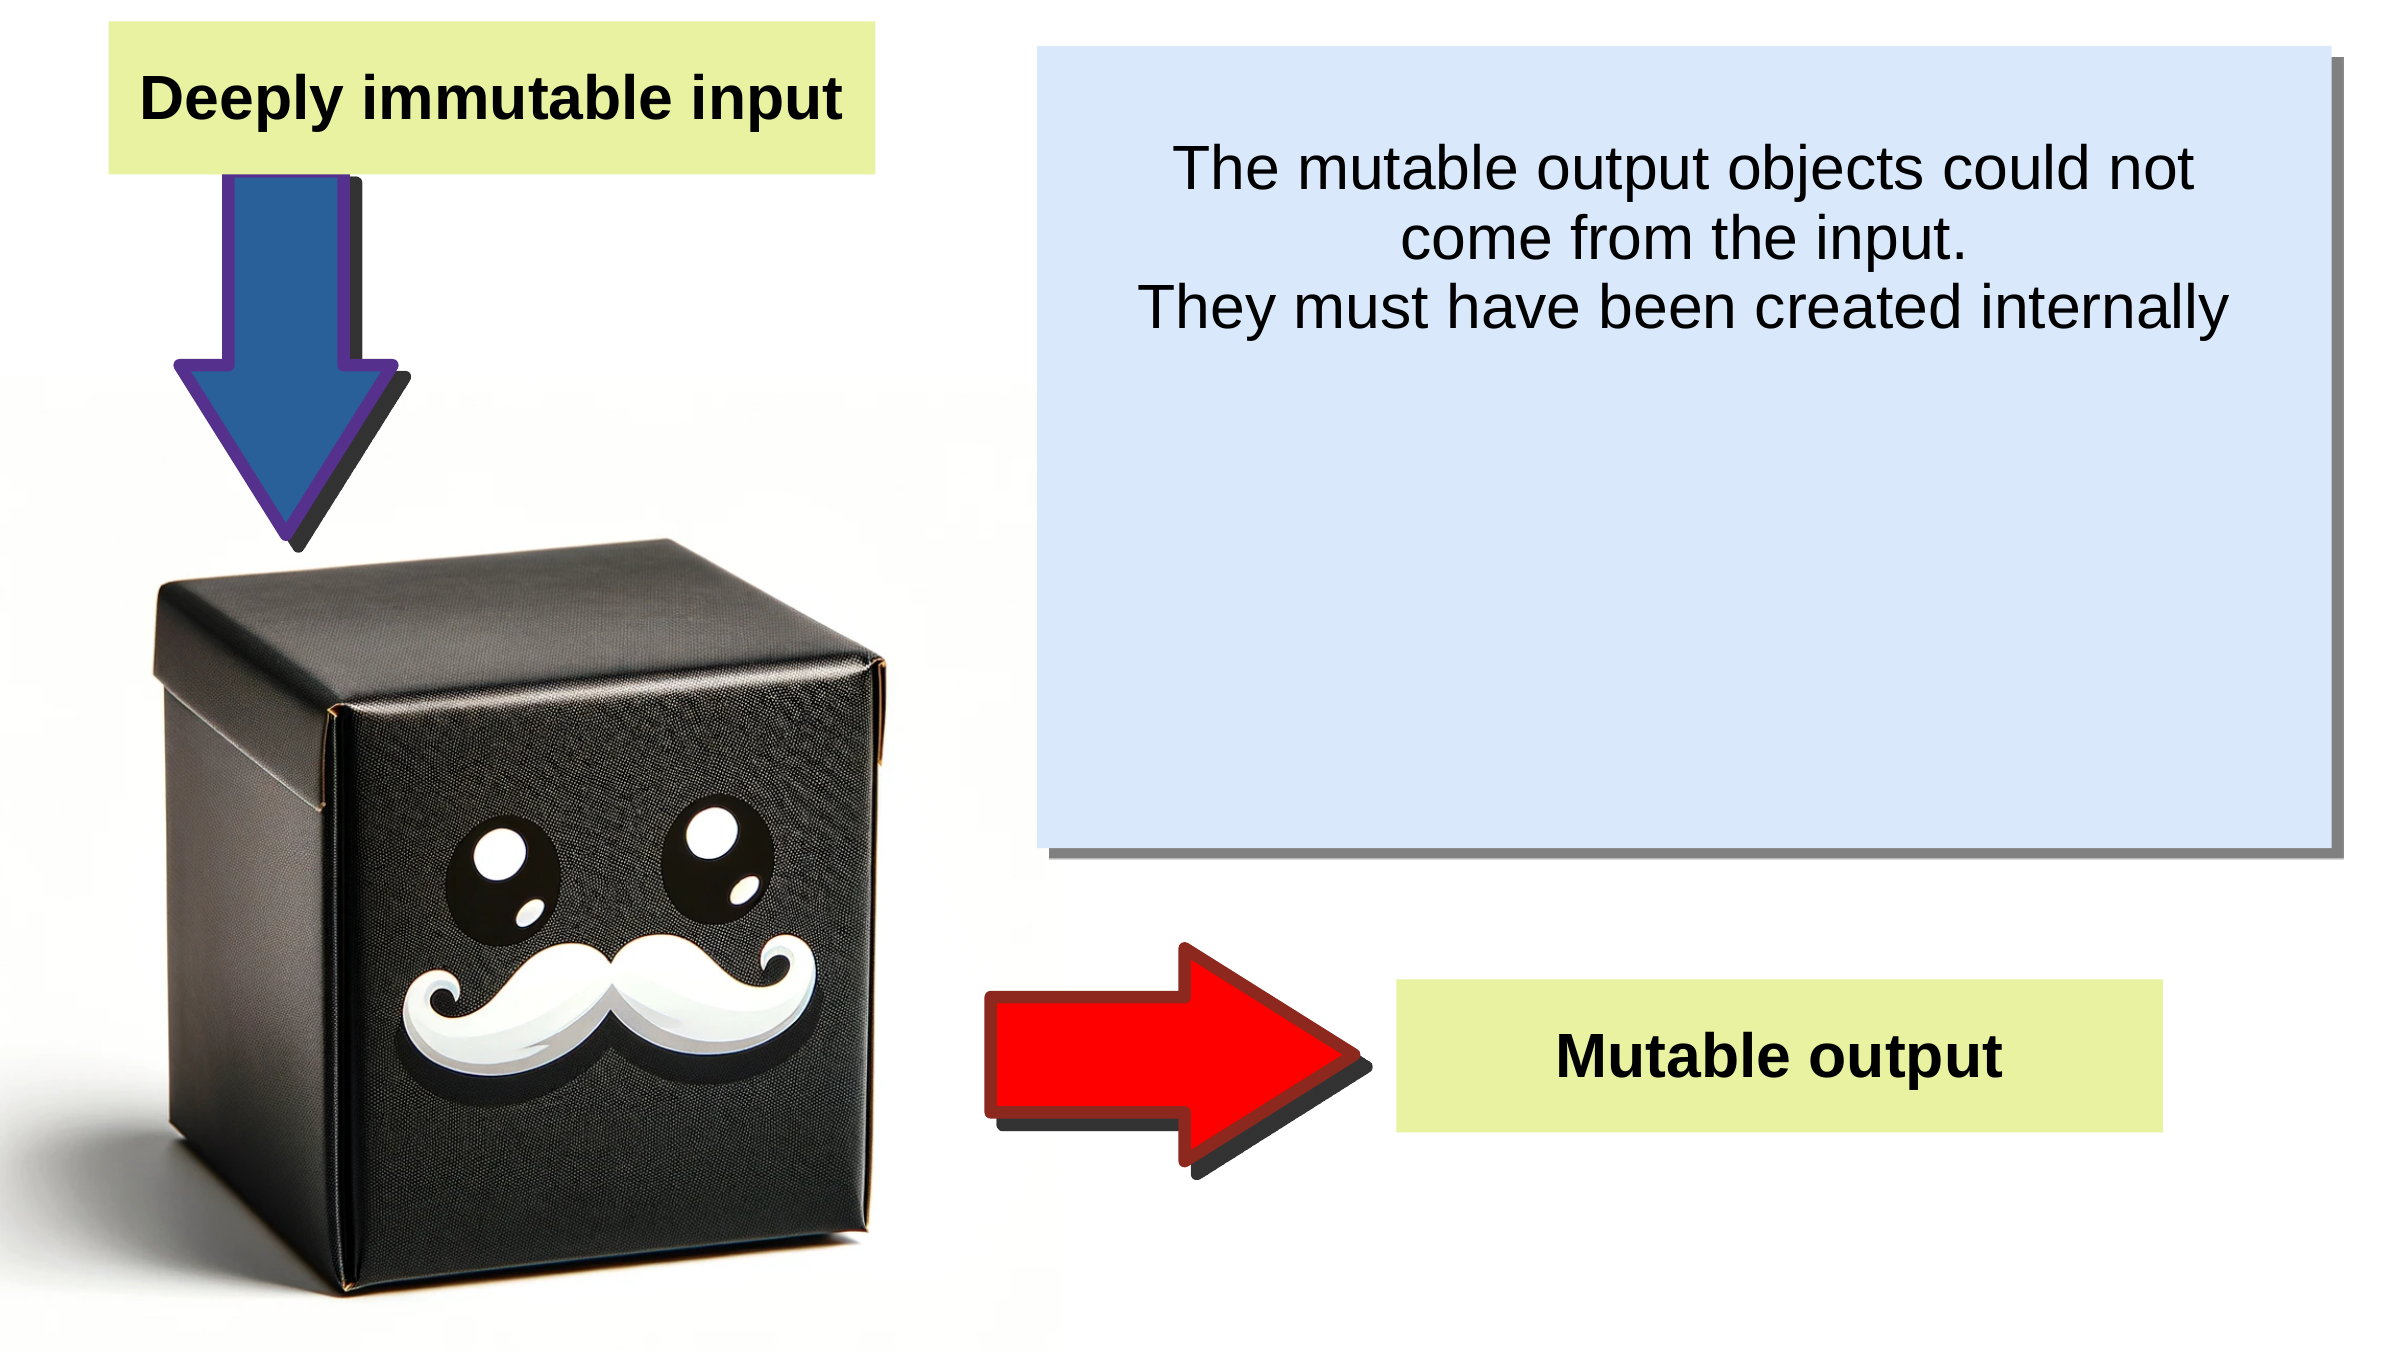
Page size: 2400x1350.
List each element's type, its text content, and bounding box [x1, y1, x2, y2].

text_box Deeply immutable input [108, 21, 876, 175]
text_box The mutable output objects could not come from the input. They must have been created internally [1037, 45, 2332, 849]
text_box [990, 948, 1355, 1162]
picture [0, 377, 1061, 1350]
text_box [179, 175, 393, 535]
text_box Mutable output [1396, 979, 2164, 1133]
